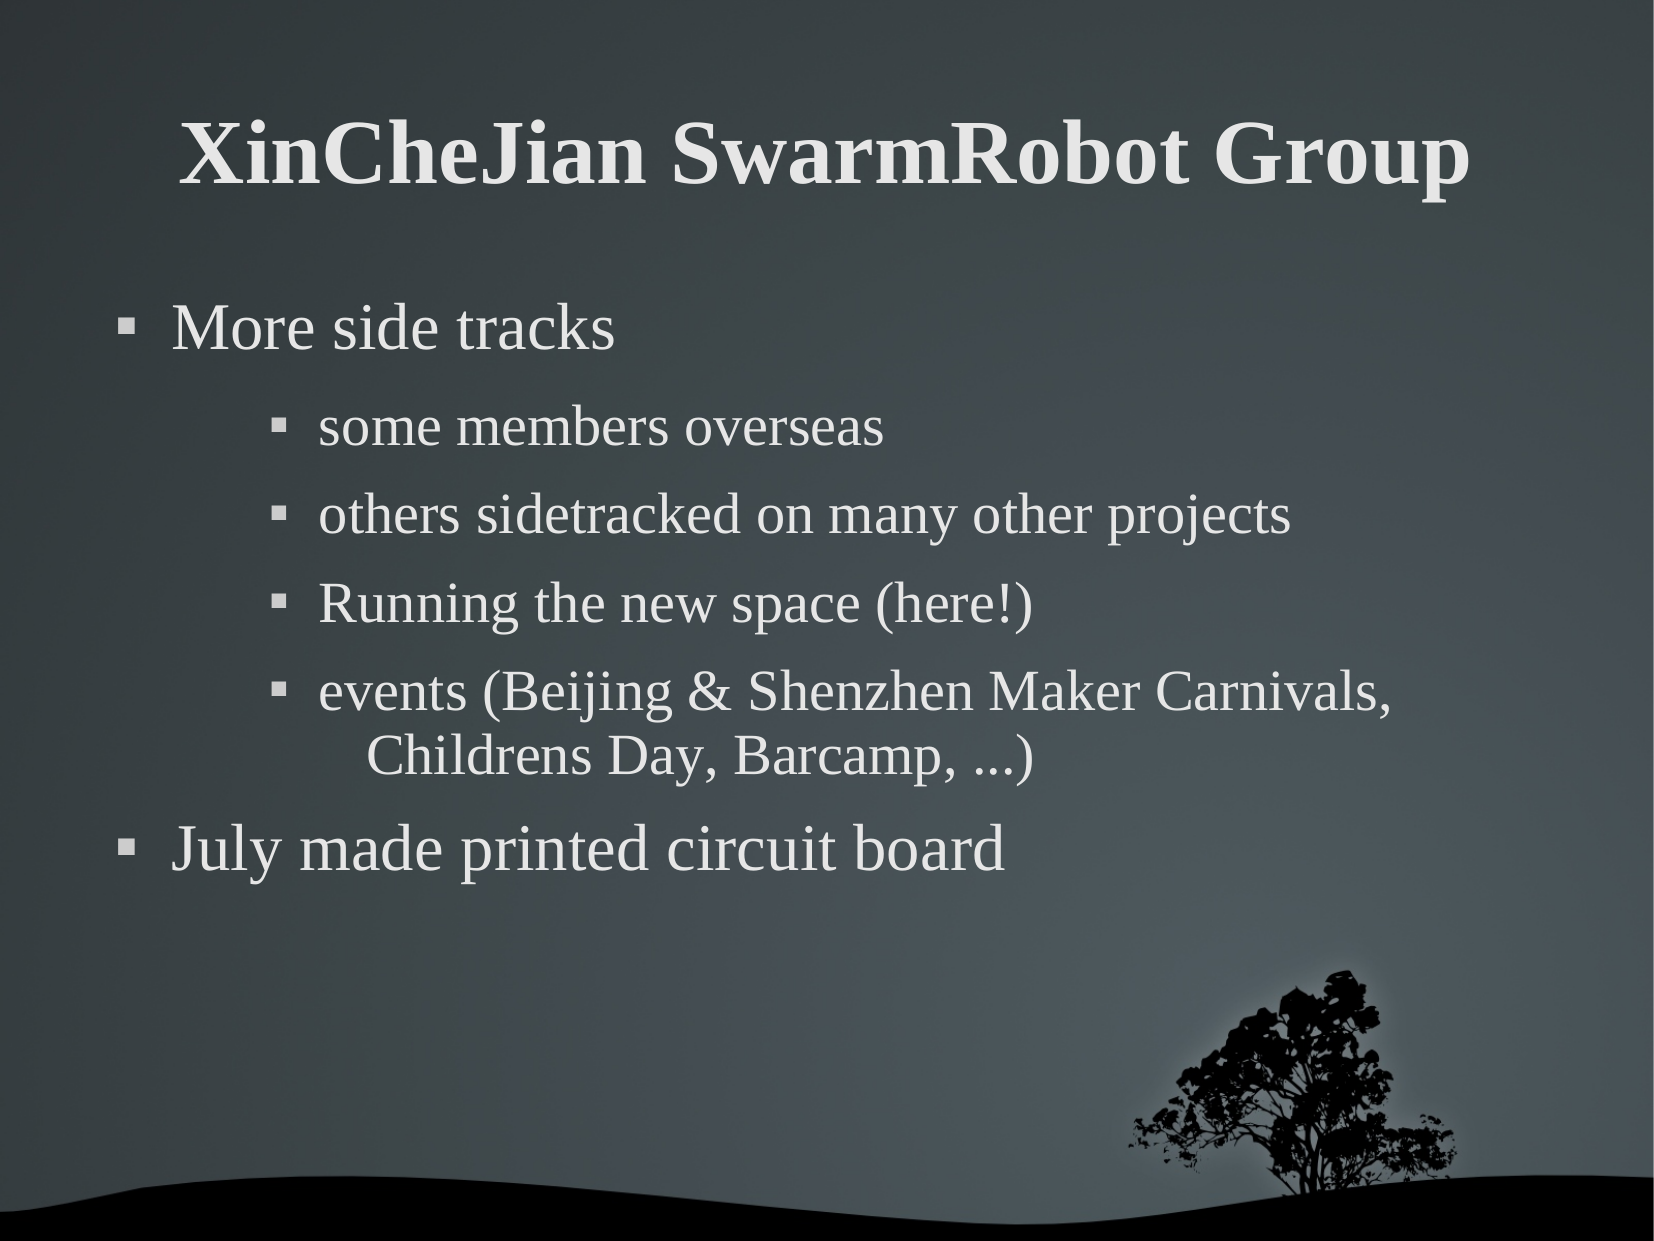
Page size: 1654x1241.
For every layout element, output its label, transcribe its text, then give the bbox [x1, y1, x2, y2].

list More side tracks some members overseas others sidetracked on many other projects Running the new space (here!) events (Beijing & Shenzhen Maker Carnivals, Childrens Day, Barcamp, ...) July made printed circuit board [82, 290, 1571, 1109]
title XinCheJian SwarmRobot Group [82, 49, 1571, 257]
picture [0, 0, 1654, 1241]
